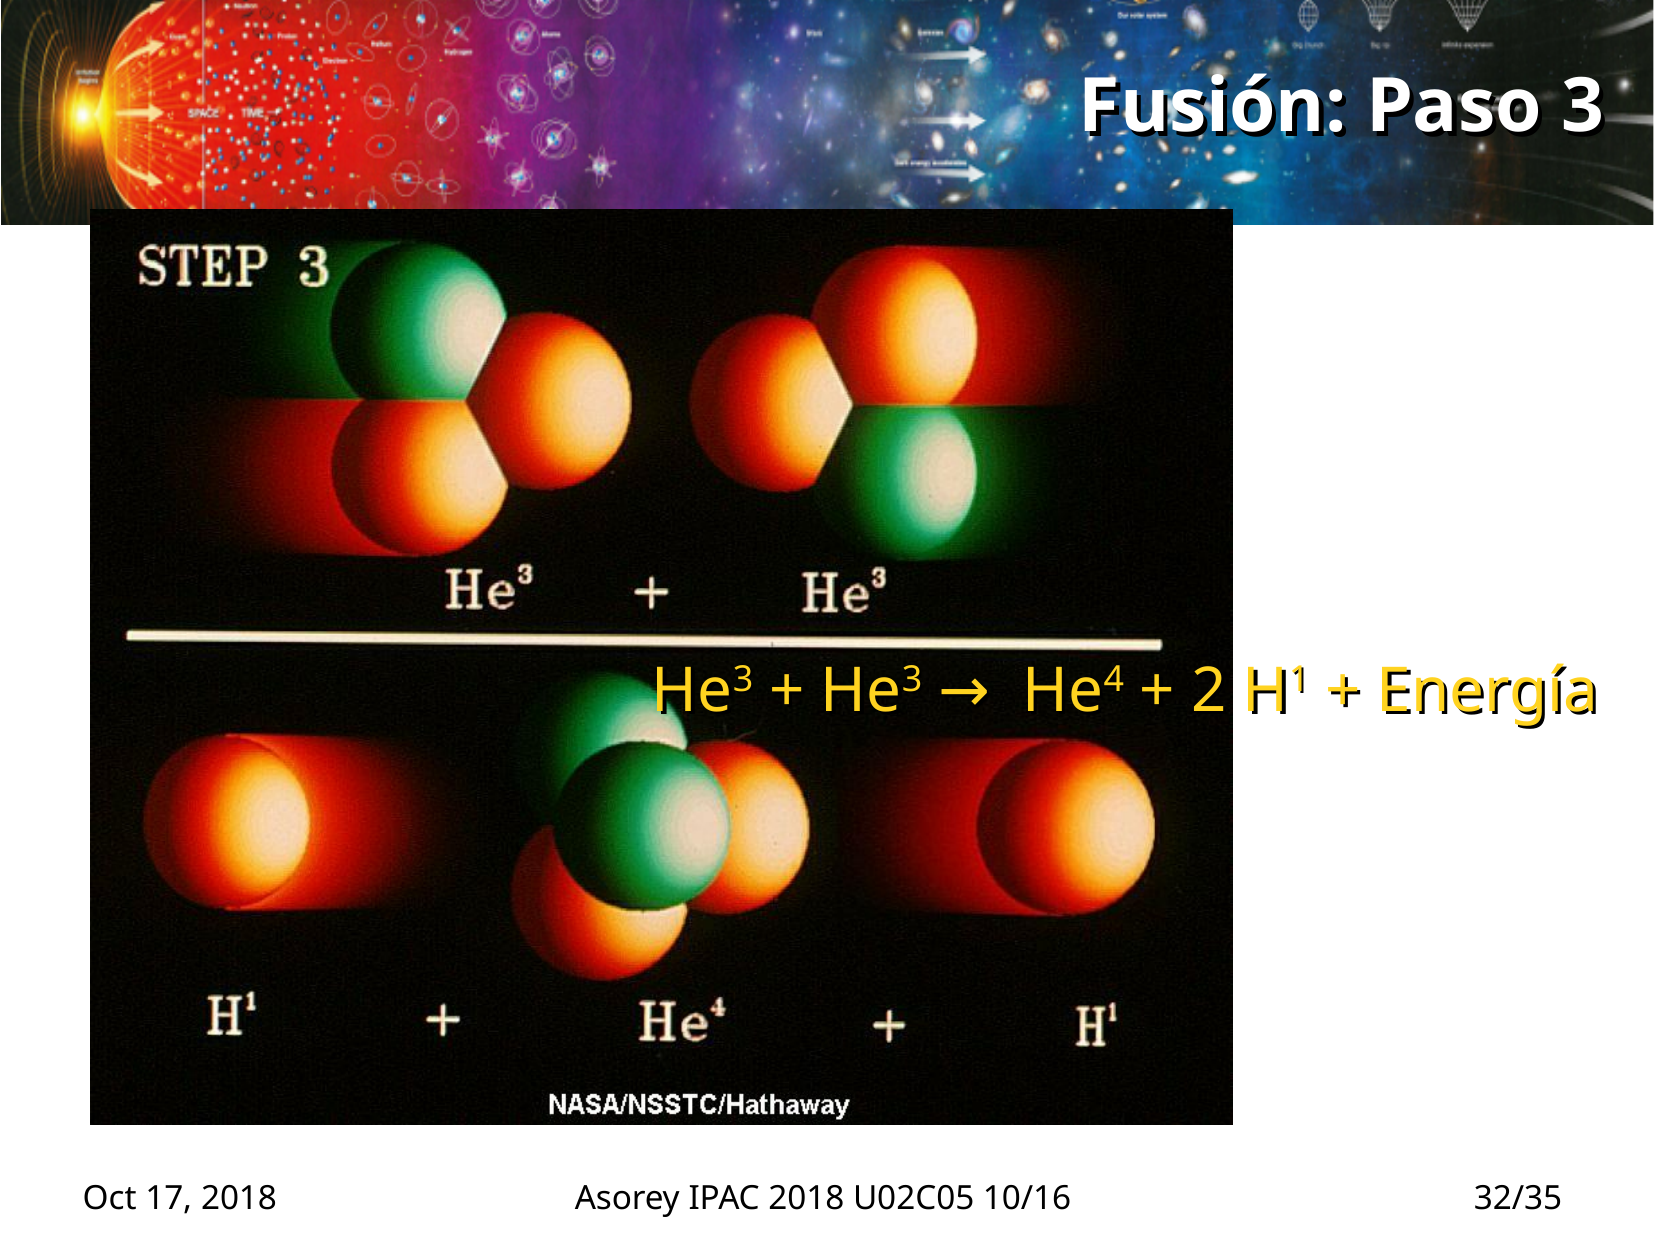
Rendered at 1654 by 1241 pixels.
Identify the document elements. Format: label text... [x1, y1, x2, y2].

list He3 + He3 → He4 + 2 H1 + Energía [570, 645, 1654, 751]
picture [1, 0, 1654, 1126]
title Fusión: Paso 3 [45, 15, 1606, 191]
